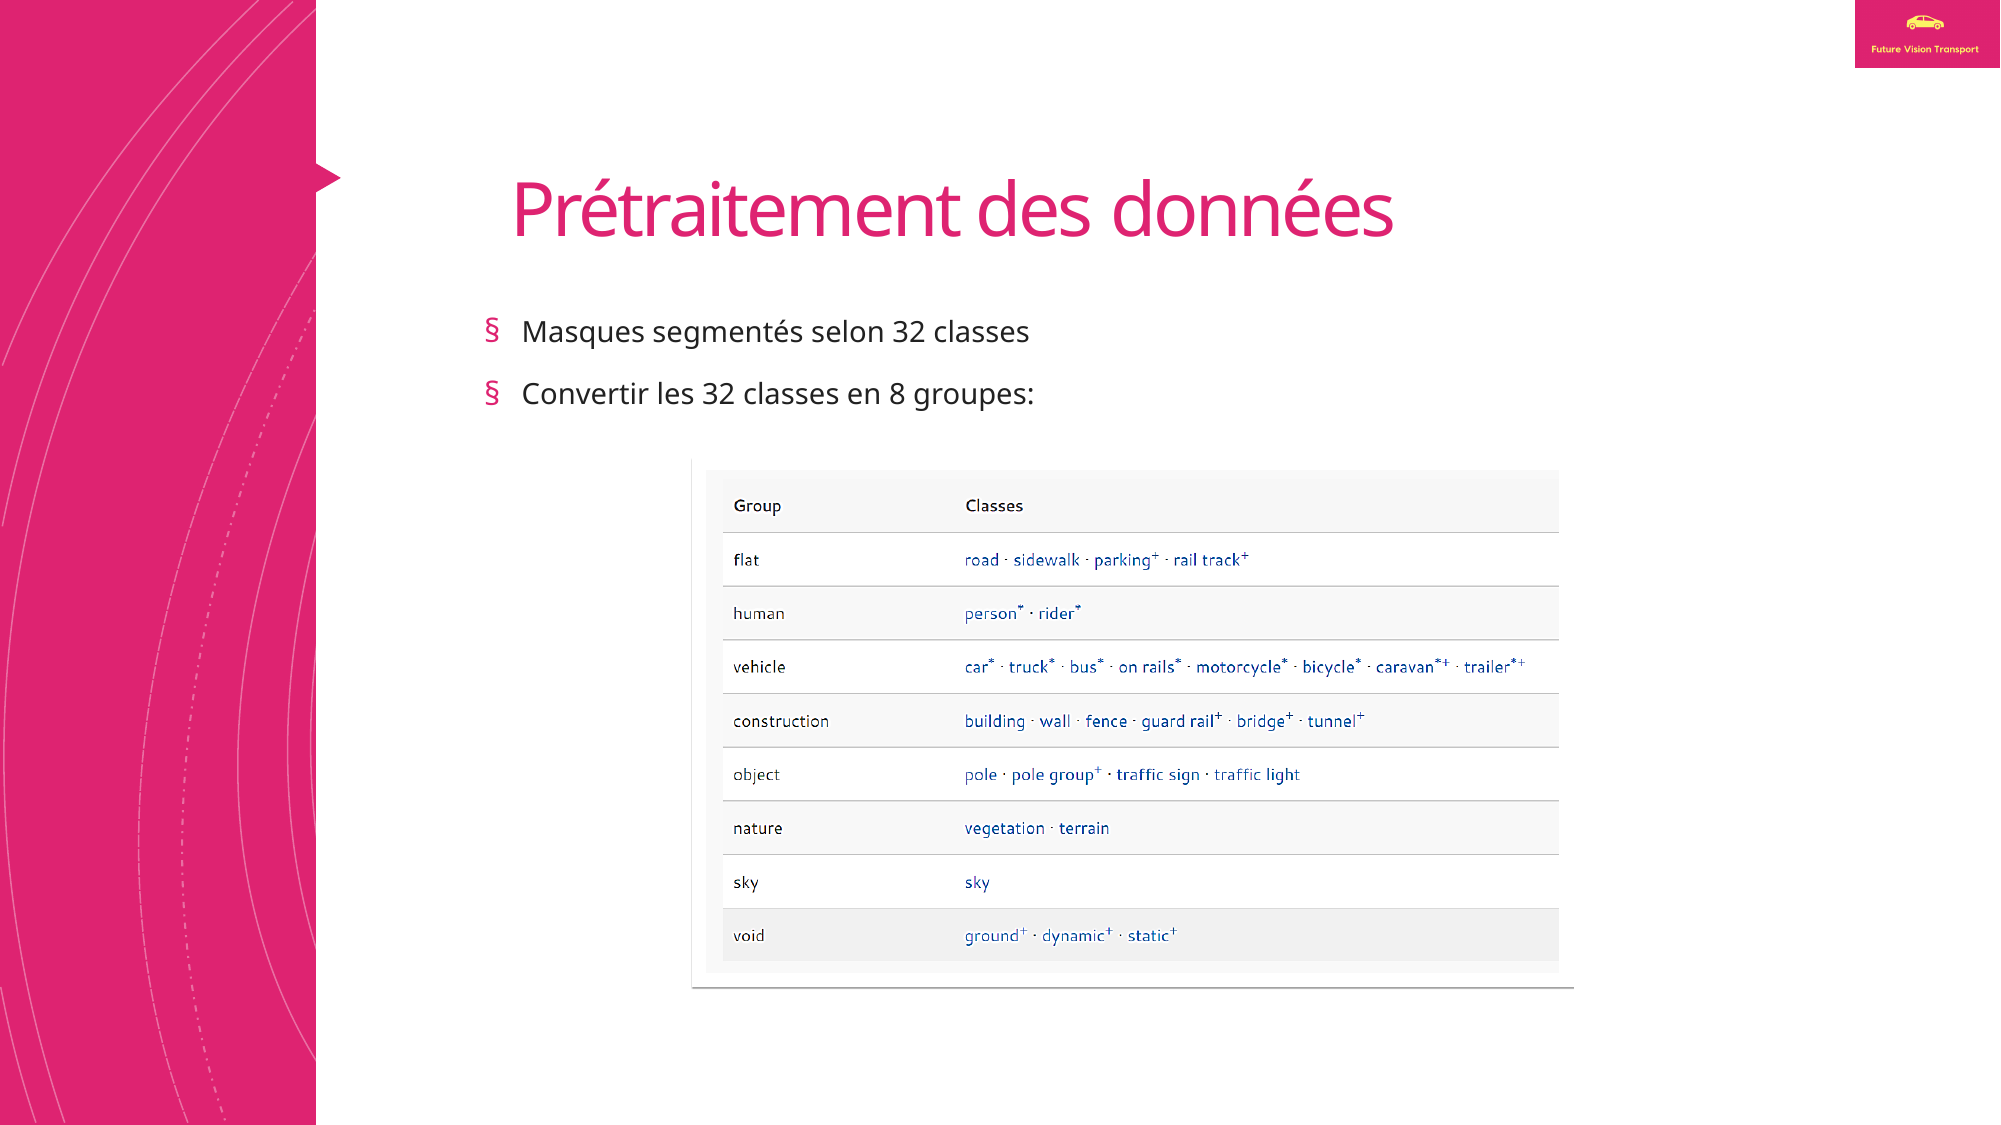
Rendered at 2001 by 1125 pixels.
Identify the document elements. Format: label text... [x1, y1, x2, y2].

picture [706, 469, 1560, 973]
list Masques segmentés selon 32 classes Convertir les 32 classes en 8 groupes: [469, 298, 1812, 993]
title Prétraitement des données [472, 138, 1495, 281]
picture [1855, 0, 2000, 68]
text_box [0, 0, 2000, 1125]
